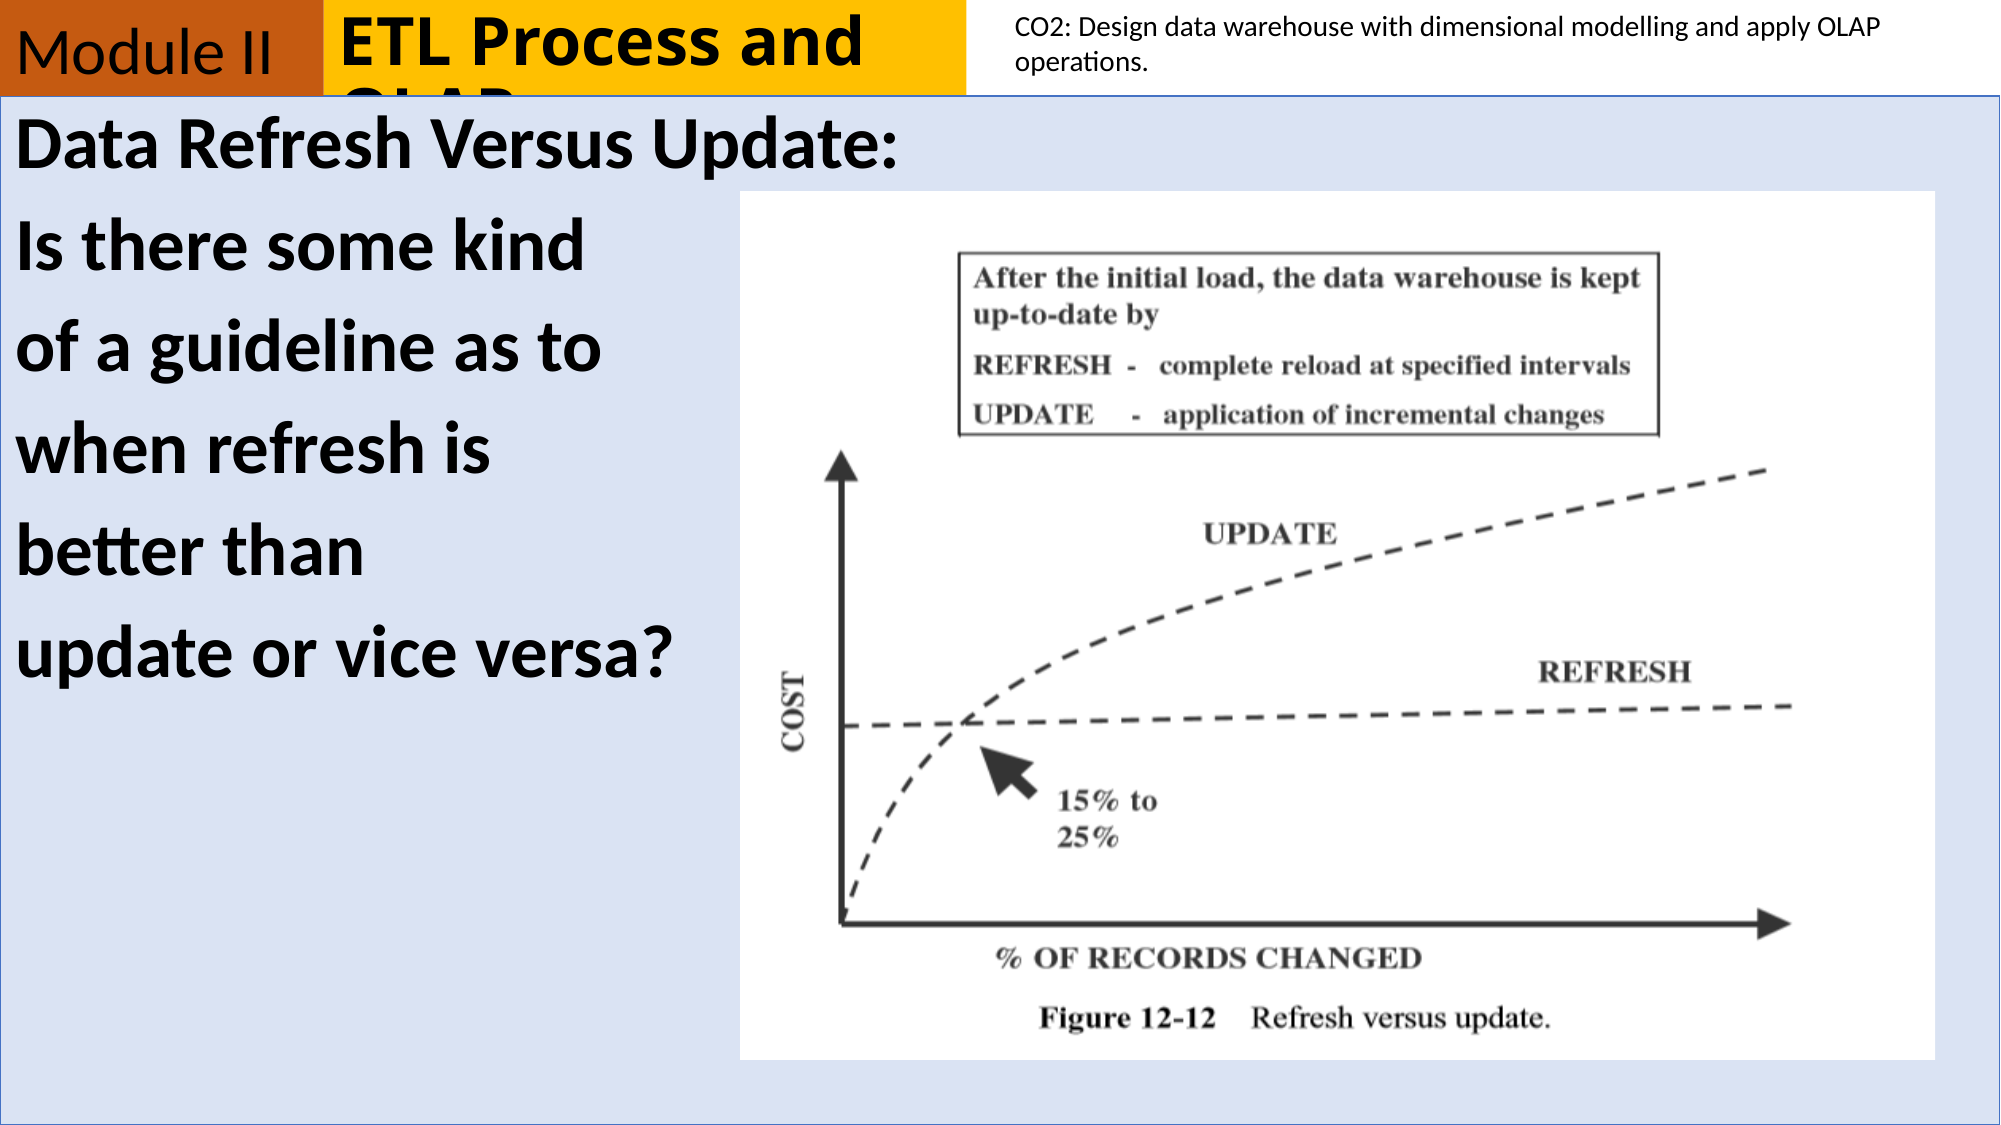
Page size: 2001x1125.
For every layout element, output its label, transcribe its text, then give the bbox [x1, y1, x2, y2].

text_box CO2: Design data warehouse with dimensional modelling and apply OLAP operations. [999, 0, 2000, 122]
text_box Module II [0, 0, 324, 96]
subtitle Data Refresh Versus Update: Is there some kind of a guideline as to when refresh is better than update or vice versa? [0, 95, 2000, 1125]
title ETL Process and OLAP: [324, 0, 967, 95]
picture [740, 191, 1936, 1060]
